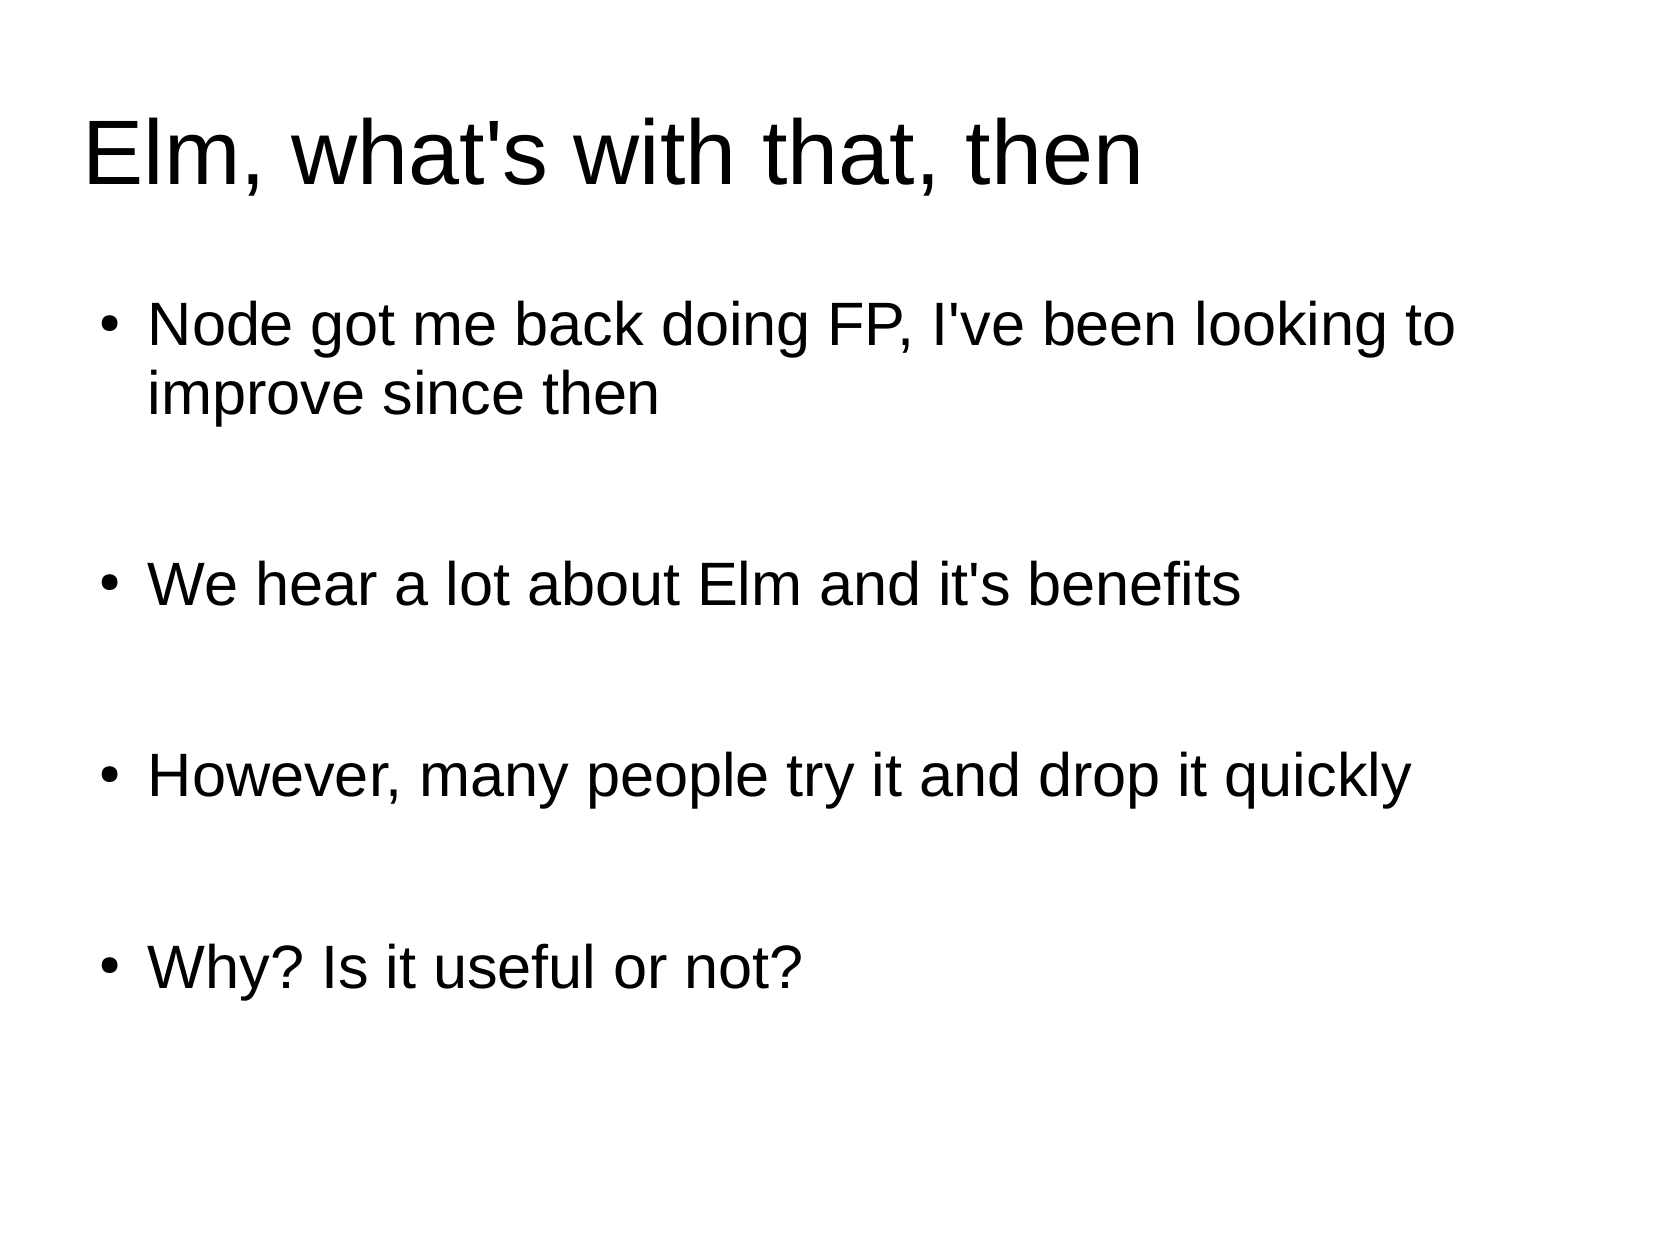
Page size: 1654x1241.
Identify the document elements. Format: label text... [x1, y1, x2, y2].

title Elm, what's with that, then [82, 49, 1571, 257]
list Node got me back doing FP, I've been looking to improve since then We hear a lot about Elm and it's benefits However, many people try it and drop it quickly Why? Is it useful or not? [82, 290, 1571, 1010]
